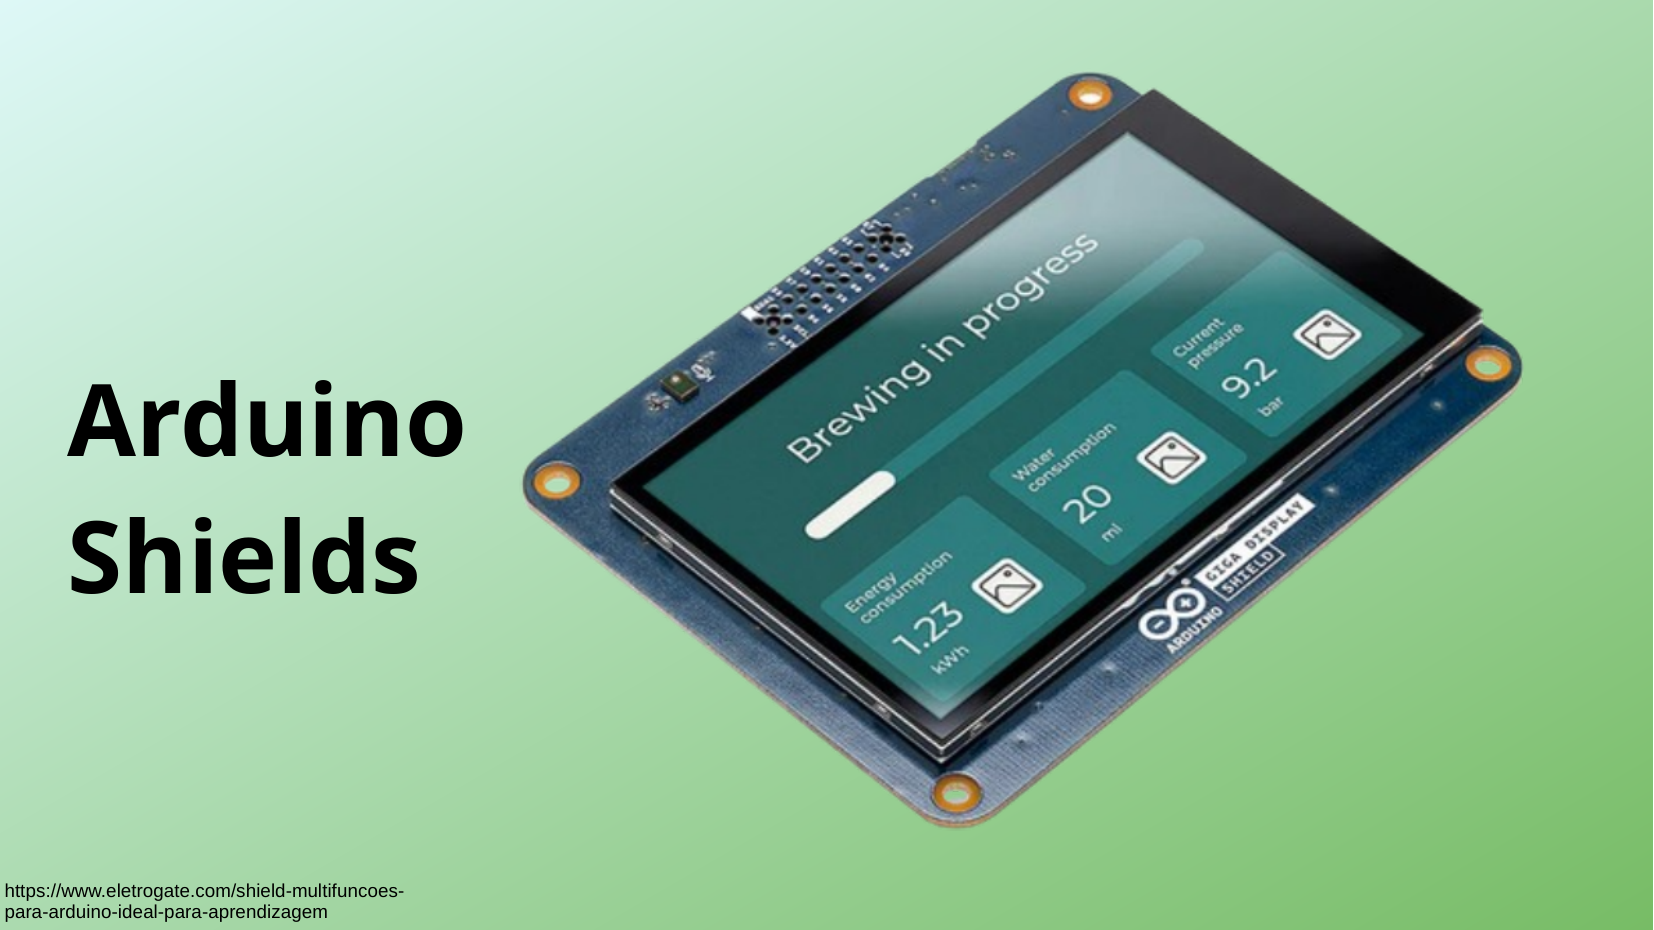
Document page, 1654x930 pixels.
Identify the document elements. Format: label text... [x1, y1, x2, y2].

text_box https://www.eletrogate.com/shield-multifuncoes-para-arduino-ideal-para-aprendizagem [0, 873, 451, 930]
text_box Arduino Shields [52, 342, 438, 634]
picture [438, 13, 1606, 888]
